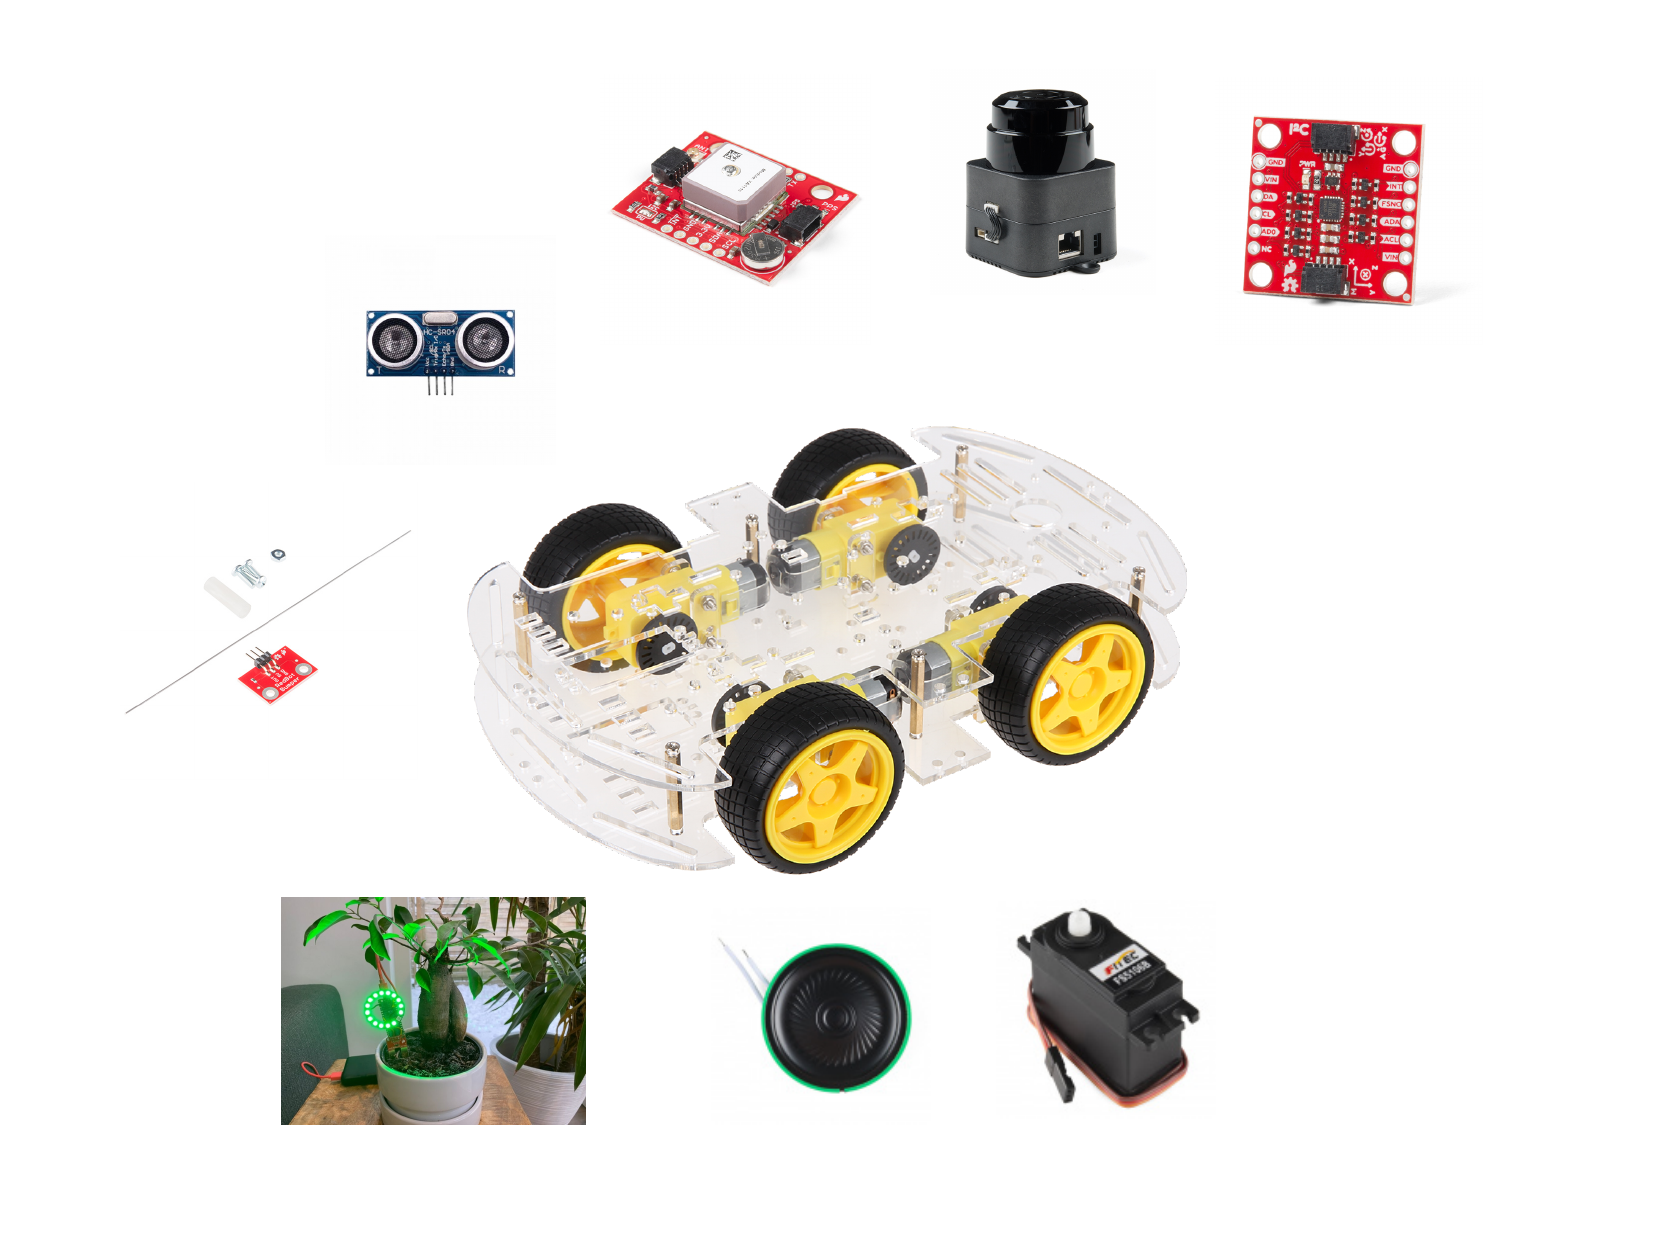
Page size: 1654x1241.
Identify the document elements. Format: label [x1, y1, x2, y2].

picture [120, 482, 418, 781]
picture [281, 69, 1216, 1126]
picture [1215, 77, 1483, 346]
